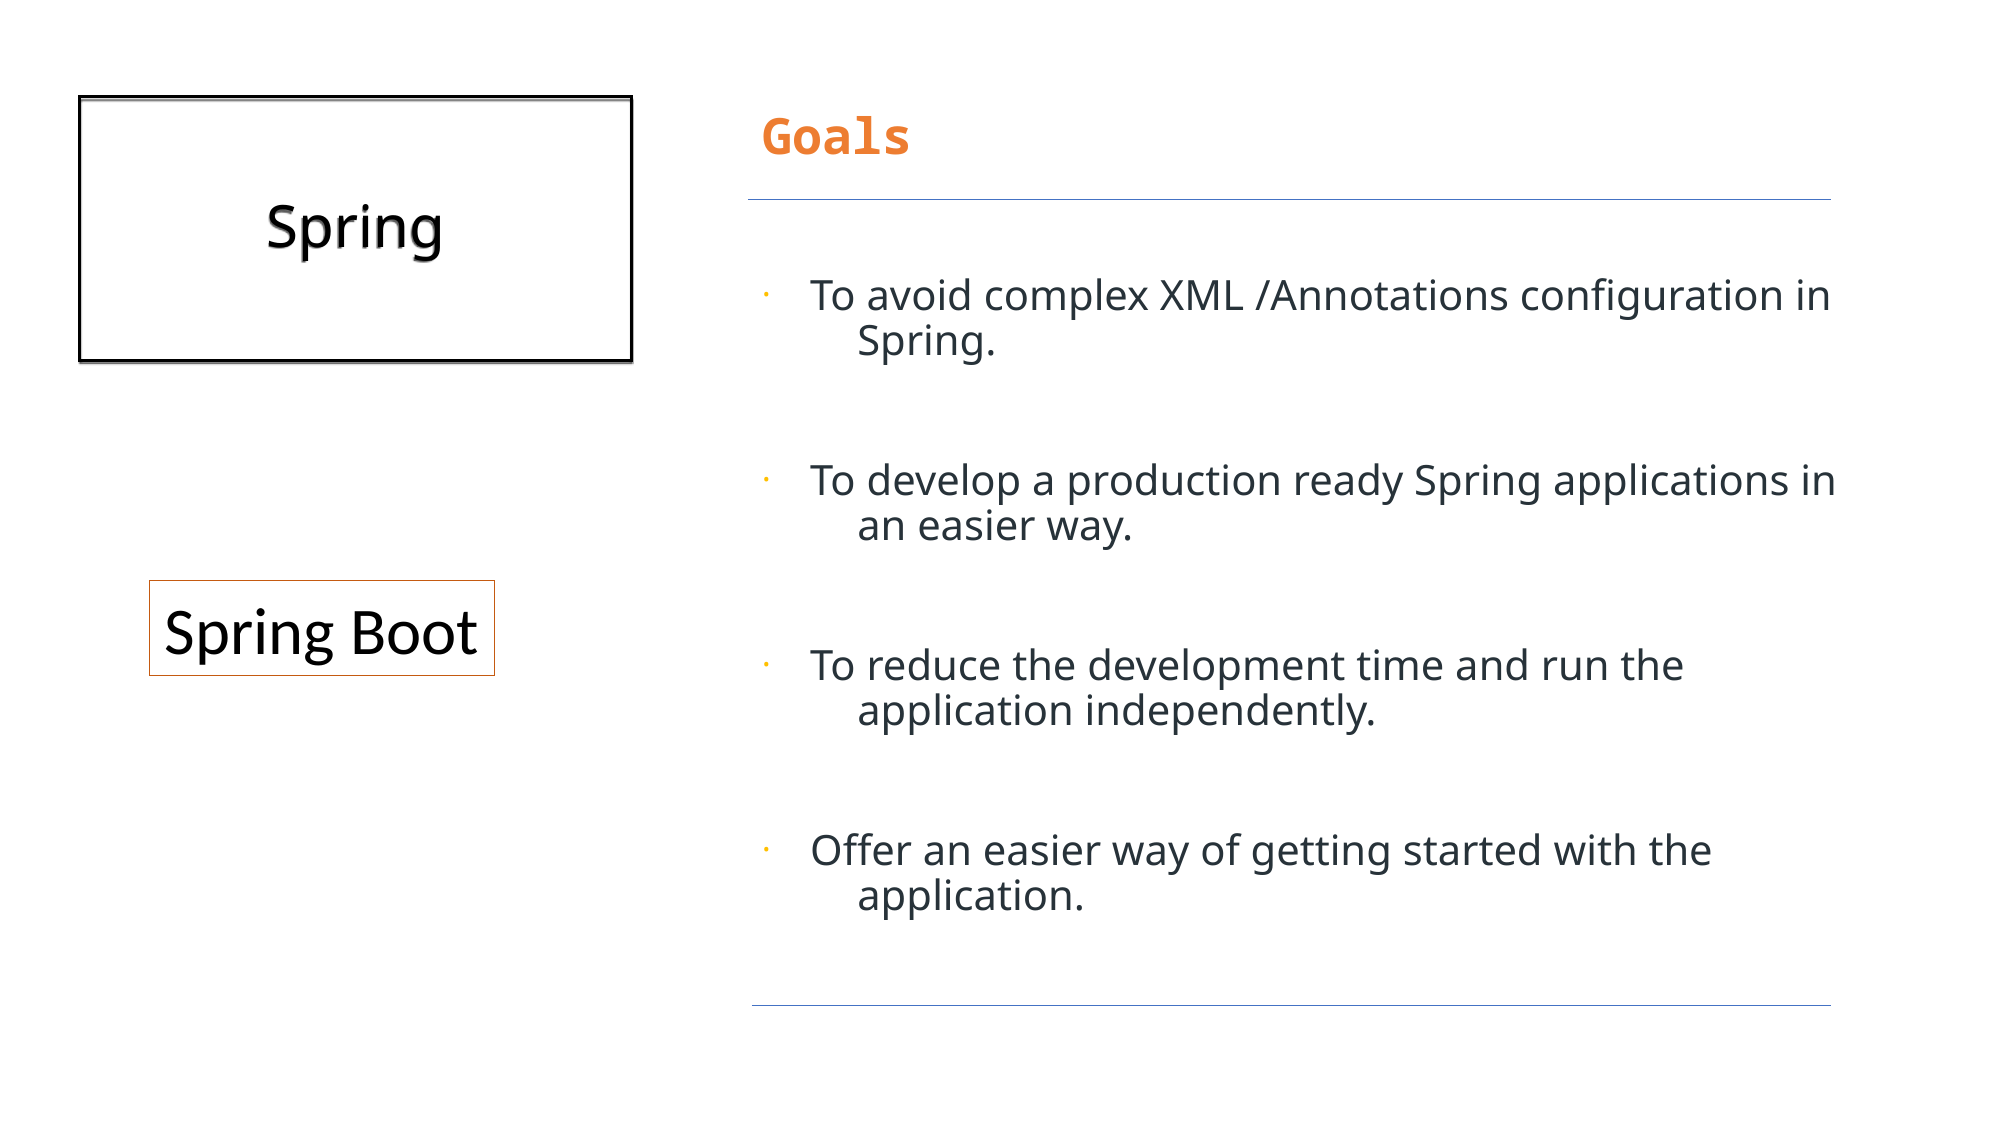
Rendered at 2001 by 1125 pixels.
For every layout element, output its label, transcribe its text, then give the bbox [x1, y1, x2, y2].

text_box To avoid complex XML /Annotations configuration in Spring. To develop a production ready Spring applications in an easier way. To reduce the development time and run the application independently. Offer an easier way of getting started with the application. [747, 266, 1909, 1006]
title Spring [79, 96, 632, 361]
text_box Goals [747, 96, 1748, 173]
text_box Spring Boot [150, 581, 495, 676]
